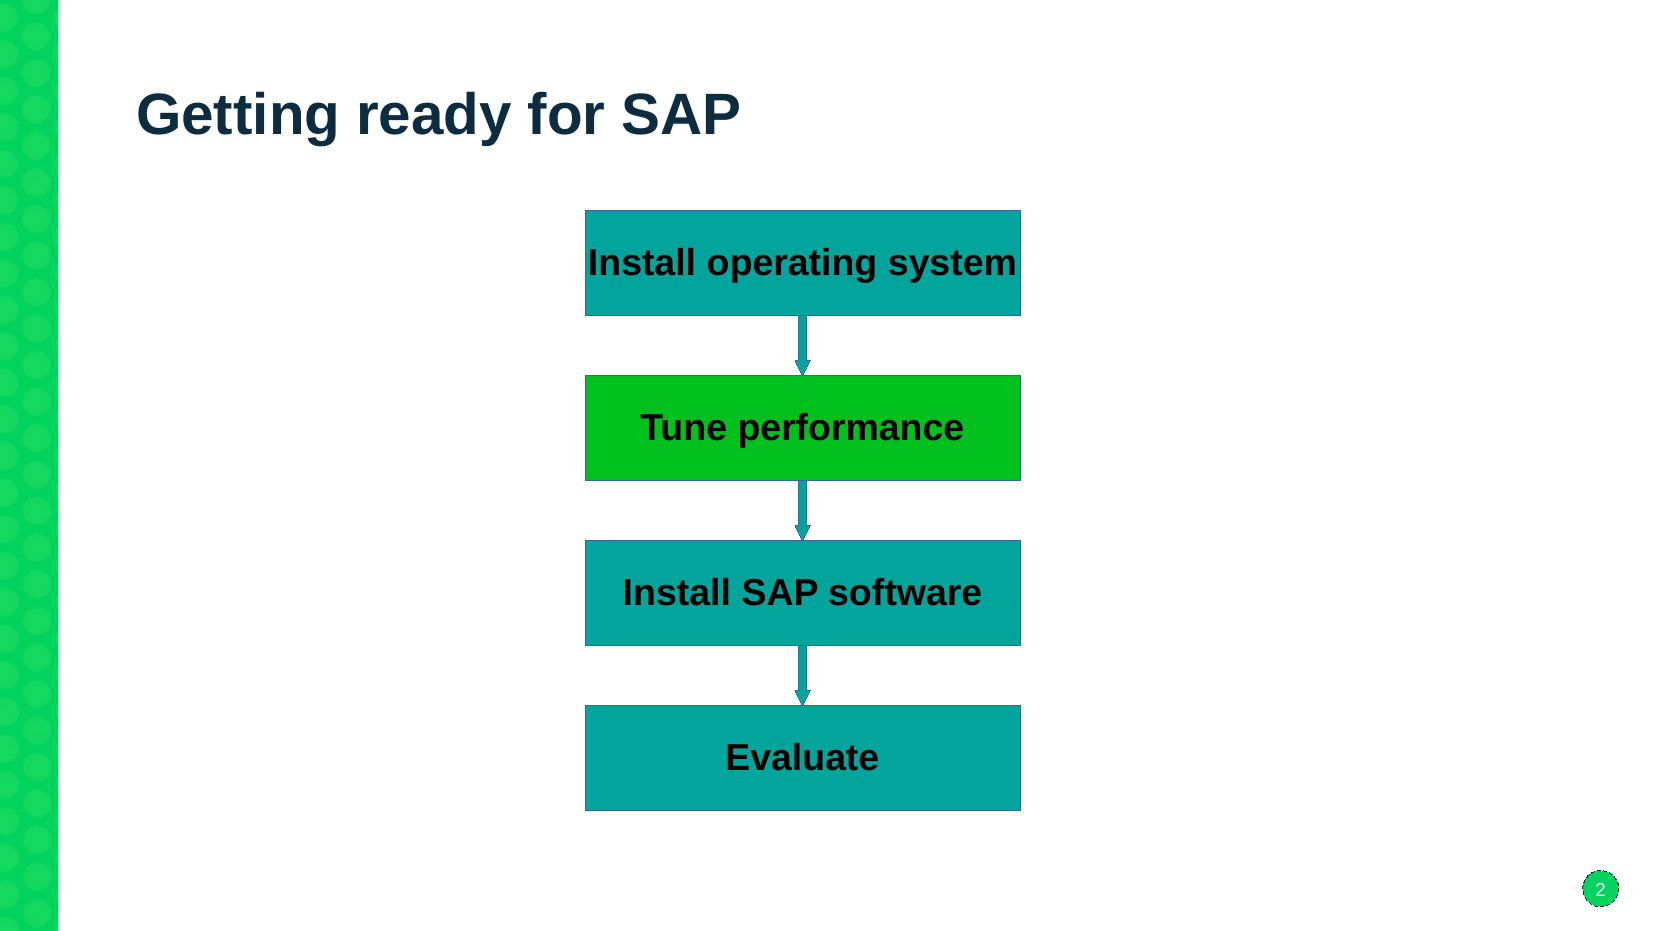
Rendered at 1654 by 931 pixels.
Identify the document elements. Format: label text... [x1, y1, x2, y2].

text_box Install operating system [585, 210, 1021, 316]
title Getting ready for SAP [121, 37, 1531, 193]
picture [0, 0, 76, 931]
text_box Tune performance [585, 375, 1021, 481]
text_box [795, 645, 811, 706]
text_box [795, 480, 811, 541]
text_box Evaluate [585, 705, 1021, 811]
text_box Install SAP software [585, 540, 1021, 646]
text_box [795, 315, 811, 376]
